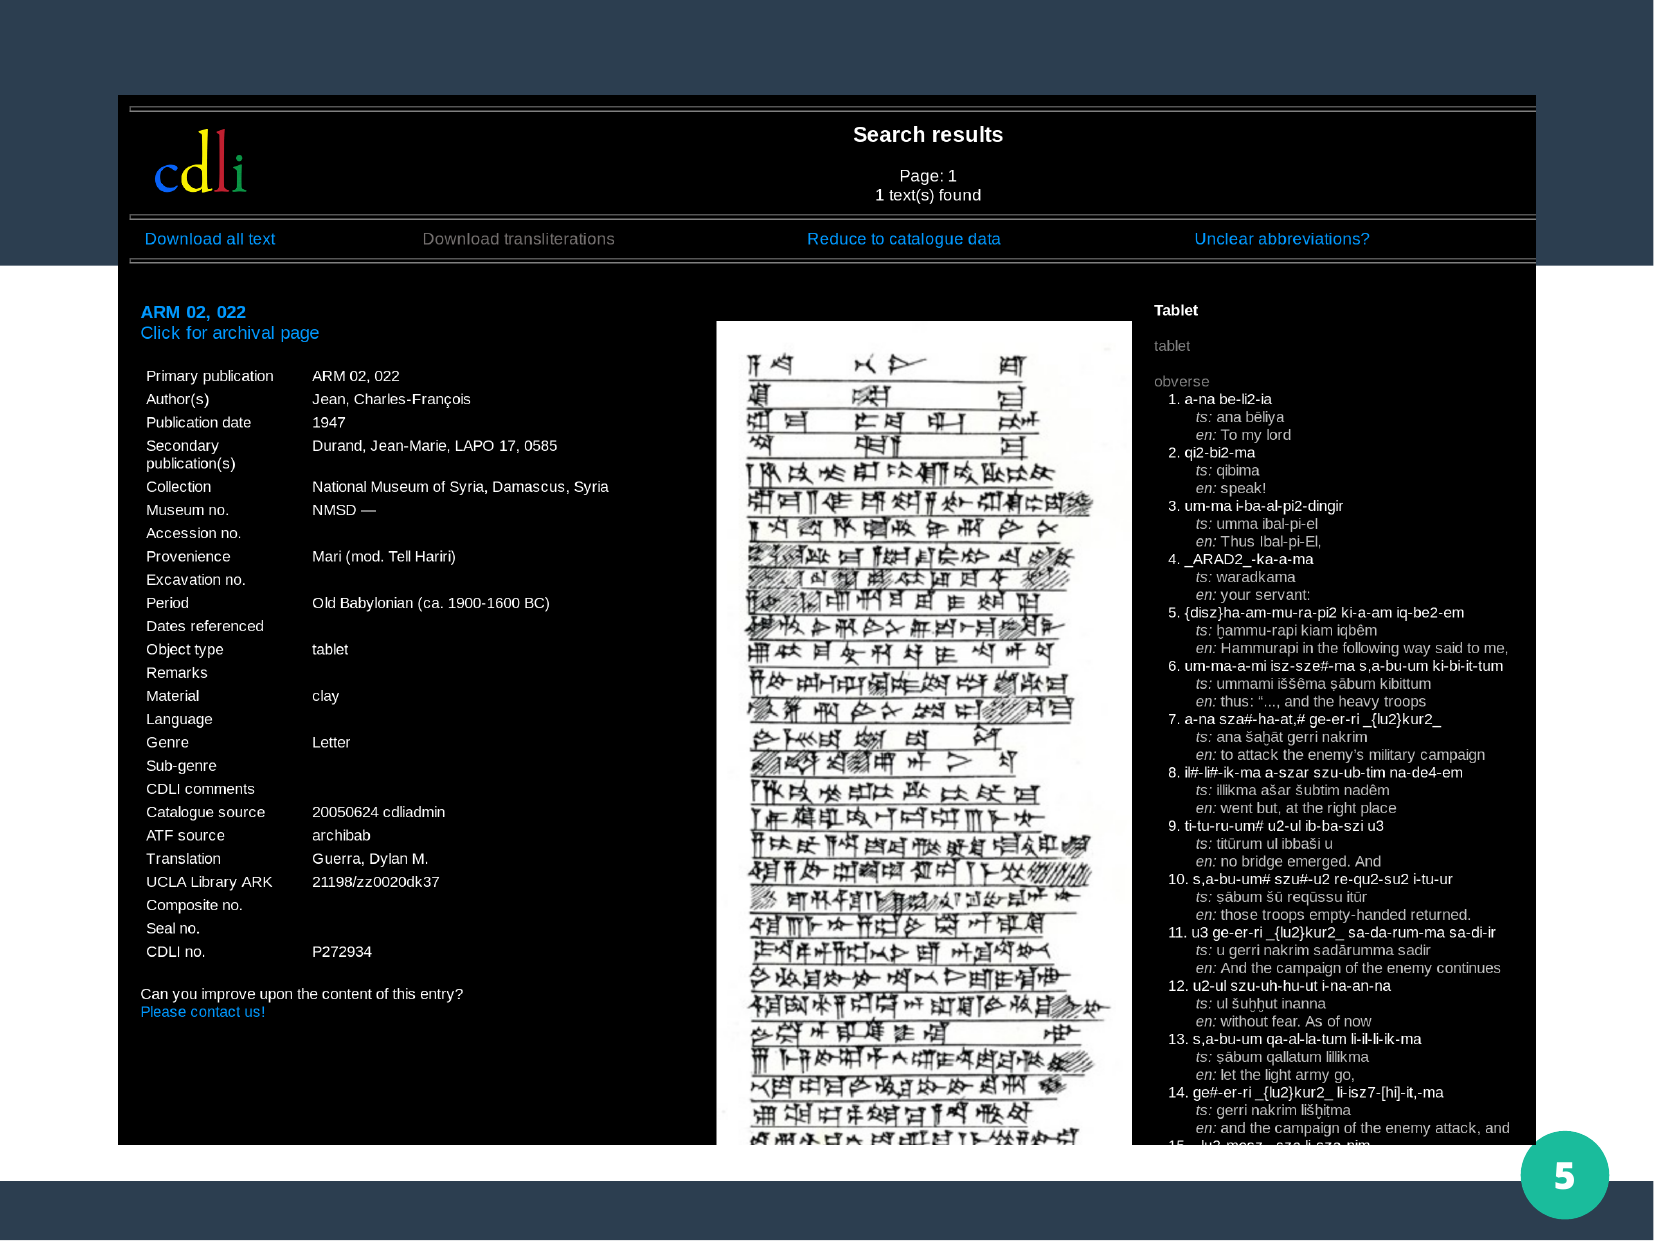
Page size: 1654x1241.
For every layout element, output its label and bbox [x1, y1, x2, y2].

picture [118, 95, 1536, 1145]
